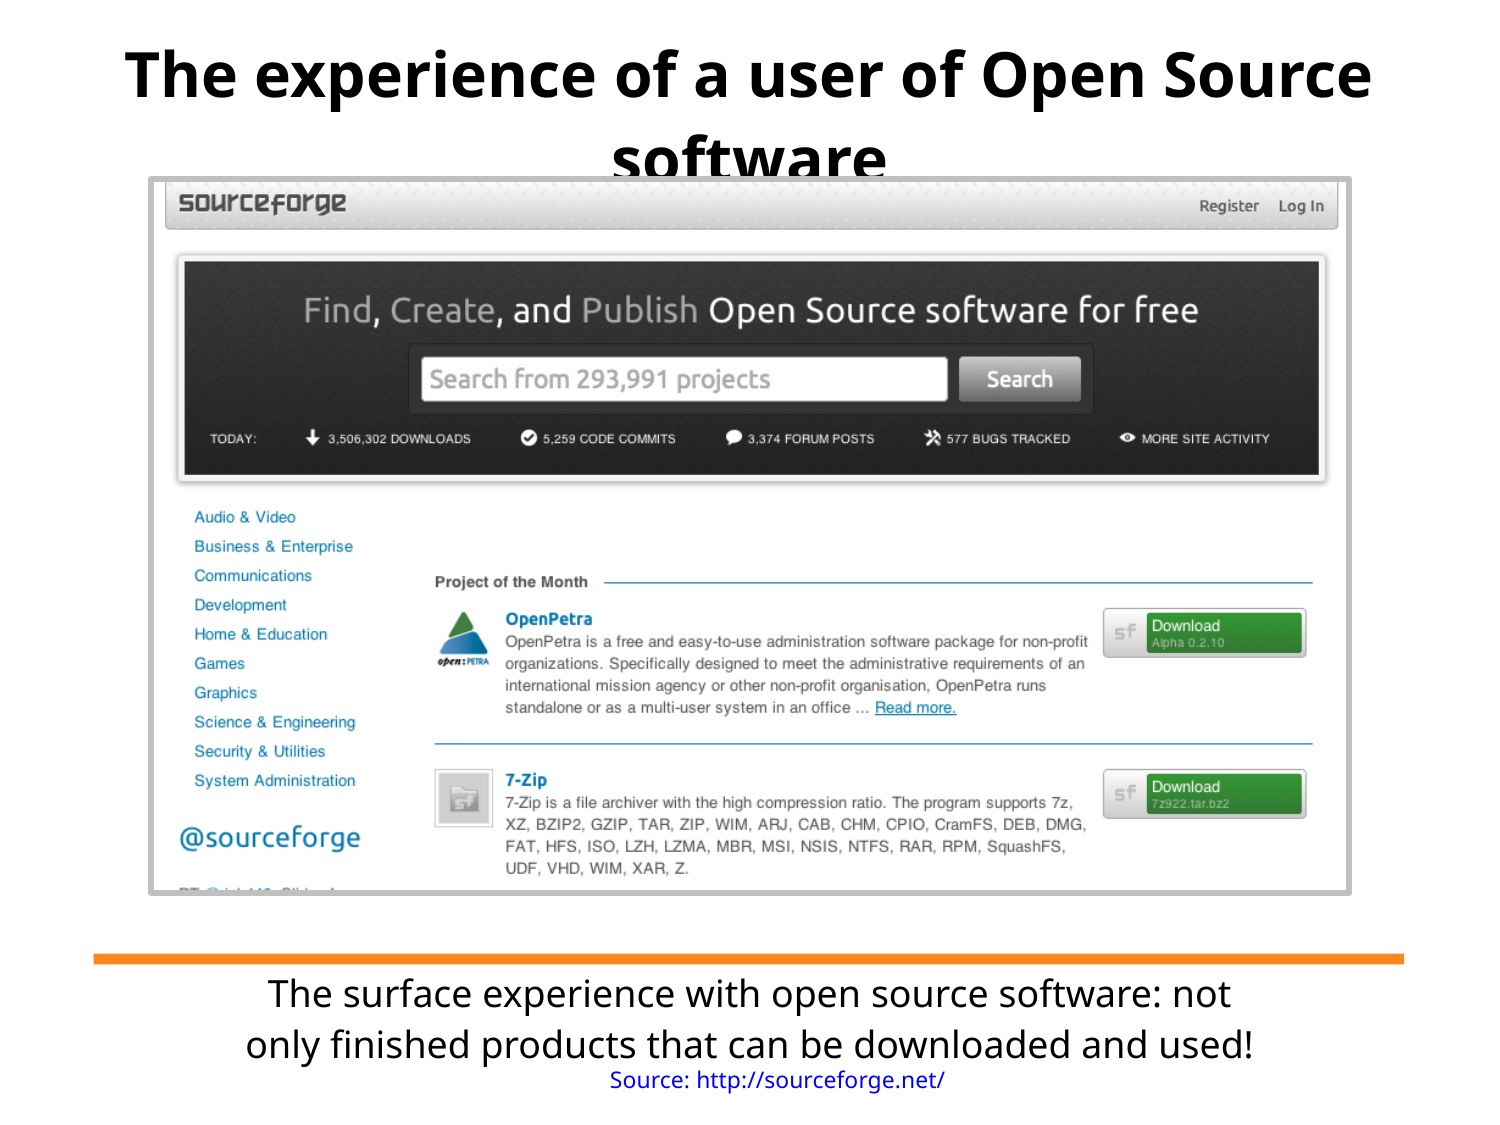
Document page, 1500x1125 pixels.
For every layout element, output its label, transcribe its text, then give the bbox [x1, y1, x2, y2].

title The experience of a user of Open Source software [75, 44, 1426, 188]
text_box The surface experience with open source software: not only finished products that can be downloaded and used! [217, 960, 1283, 1064]
picture [0, 0, 1500, 1125]
text_box Source: http://sourceforge.net/ [595, 1056, 905, 1098]
